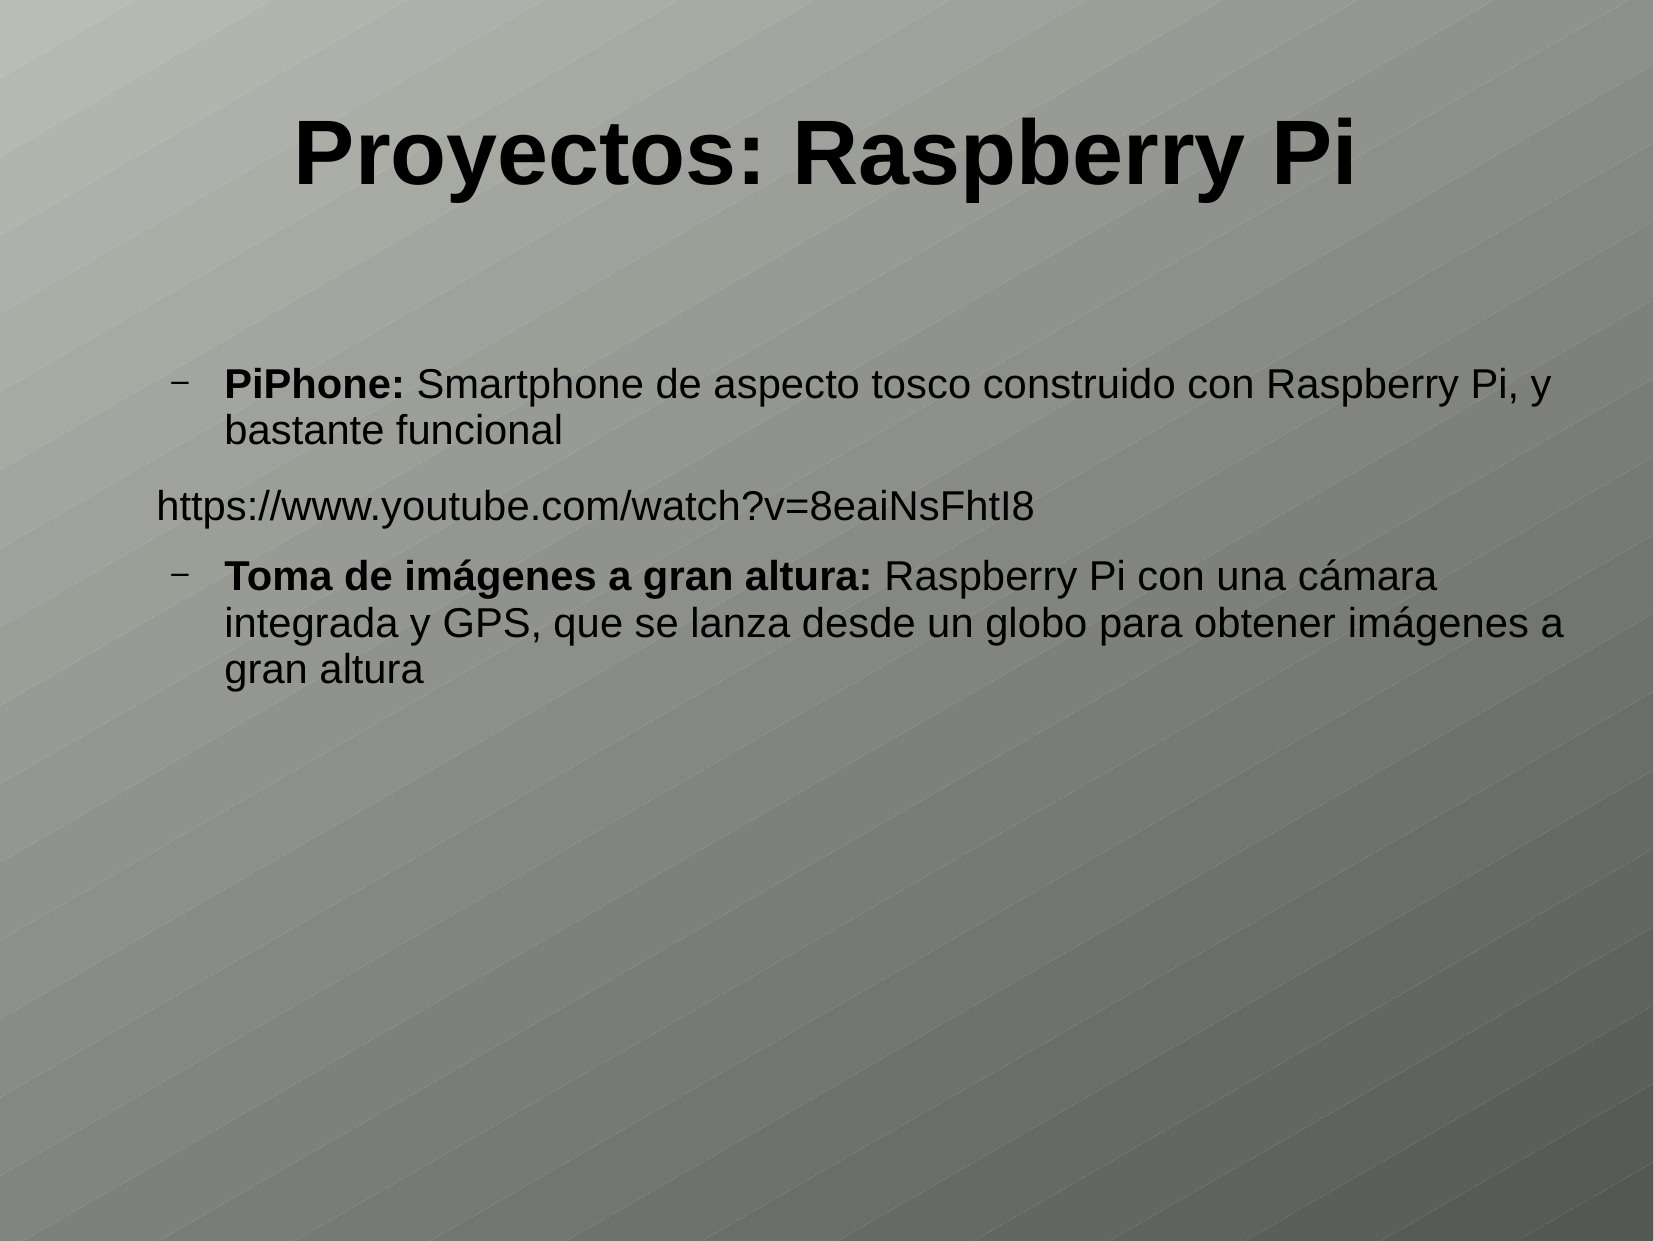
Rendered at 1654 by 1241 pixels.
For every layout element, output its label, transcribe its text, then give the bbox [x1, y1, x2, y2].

title Proyectos: Raspberry Pi [82, 49, 1571, 257]
list PiPhone: Smartphone de aspecto tosco construido con Raspberry Pi, y bastante funcional https://www.youtube.com/watch?v=8eaiNsFhtI8 Toma de imágenes a gran altura: Raspberry Pi con una cámara integrada y GPS, que se lanza desde un globo para obtener imágenes a gran altura [82, 290, 1571, 1182]
